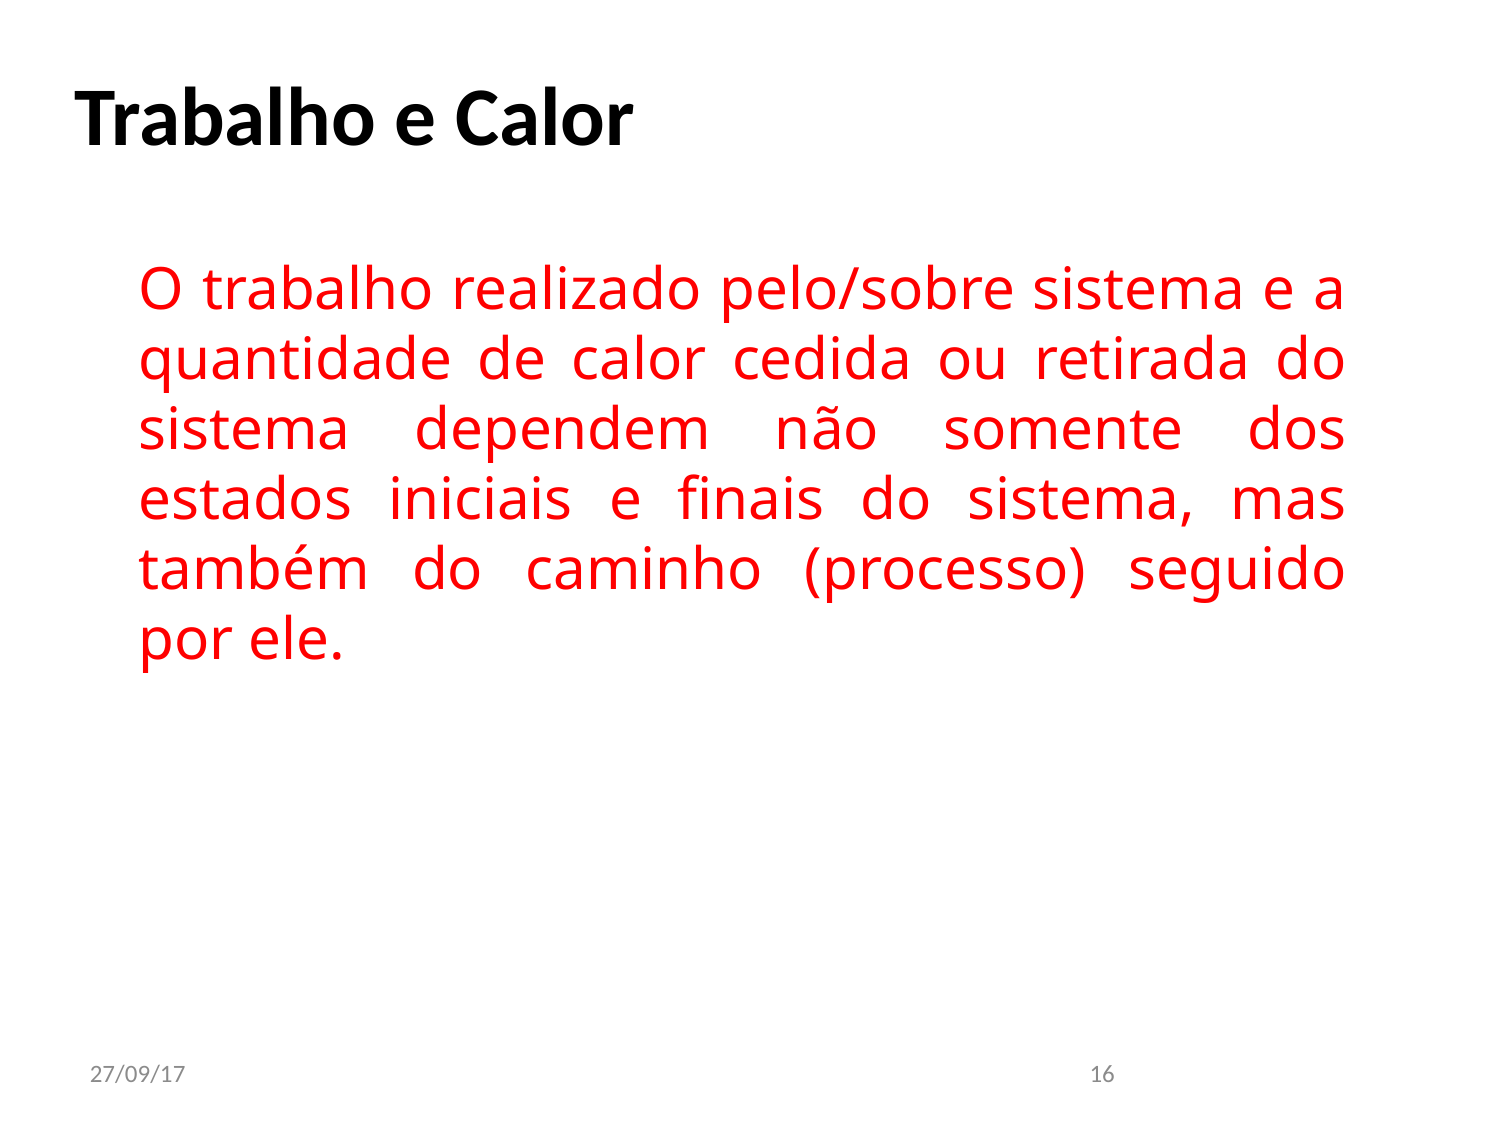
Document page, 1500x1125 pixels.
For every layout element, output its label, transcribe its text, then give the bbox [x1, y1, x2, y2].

text_box 27/09/17 [74, 1042, 425, 1103]
text_box <número> [1074, 1042, 1425, 1103]
text_box O trabalho realizado pelo/sobre sistema e a quantidade de calor cedida ou retirada do sistema dependem não somente dos estados iniciais e finais do sistema, mas também do caminho (processo) seguido por ele. [123, 243, 1362, 679]
text_box Trabalho e Calor [59, 54, 650, 170]
